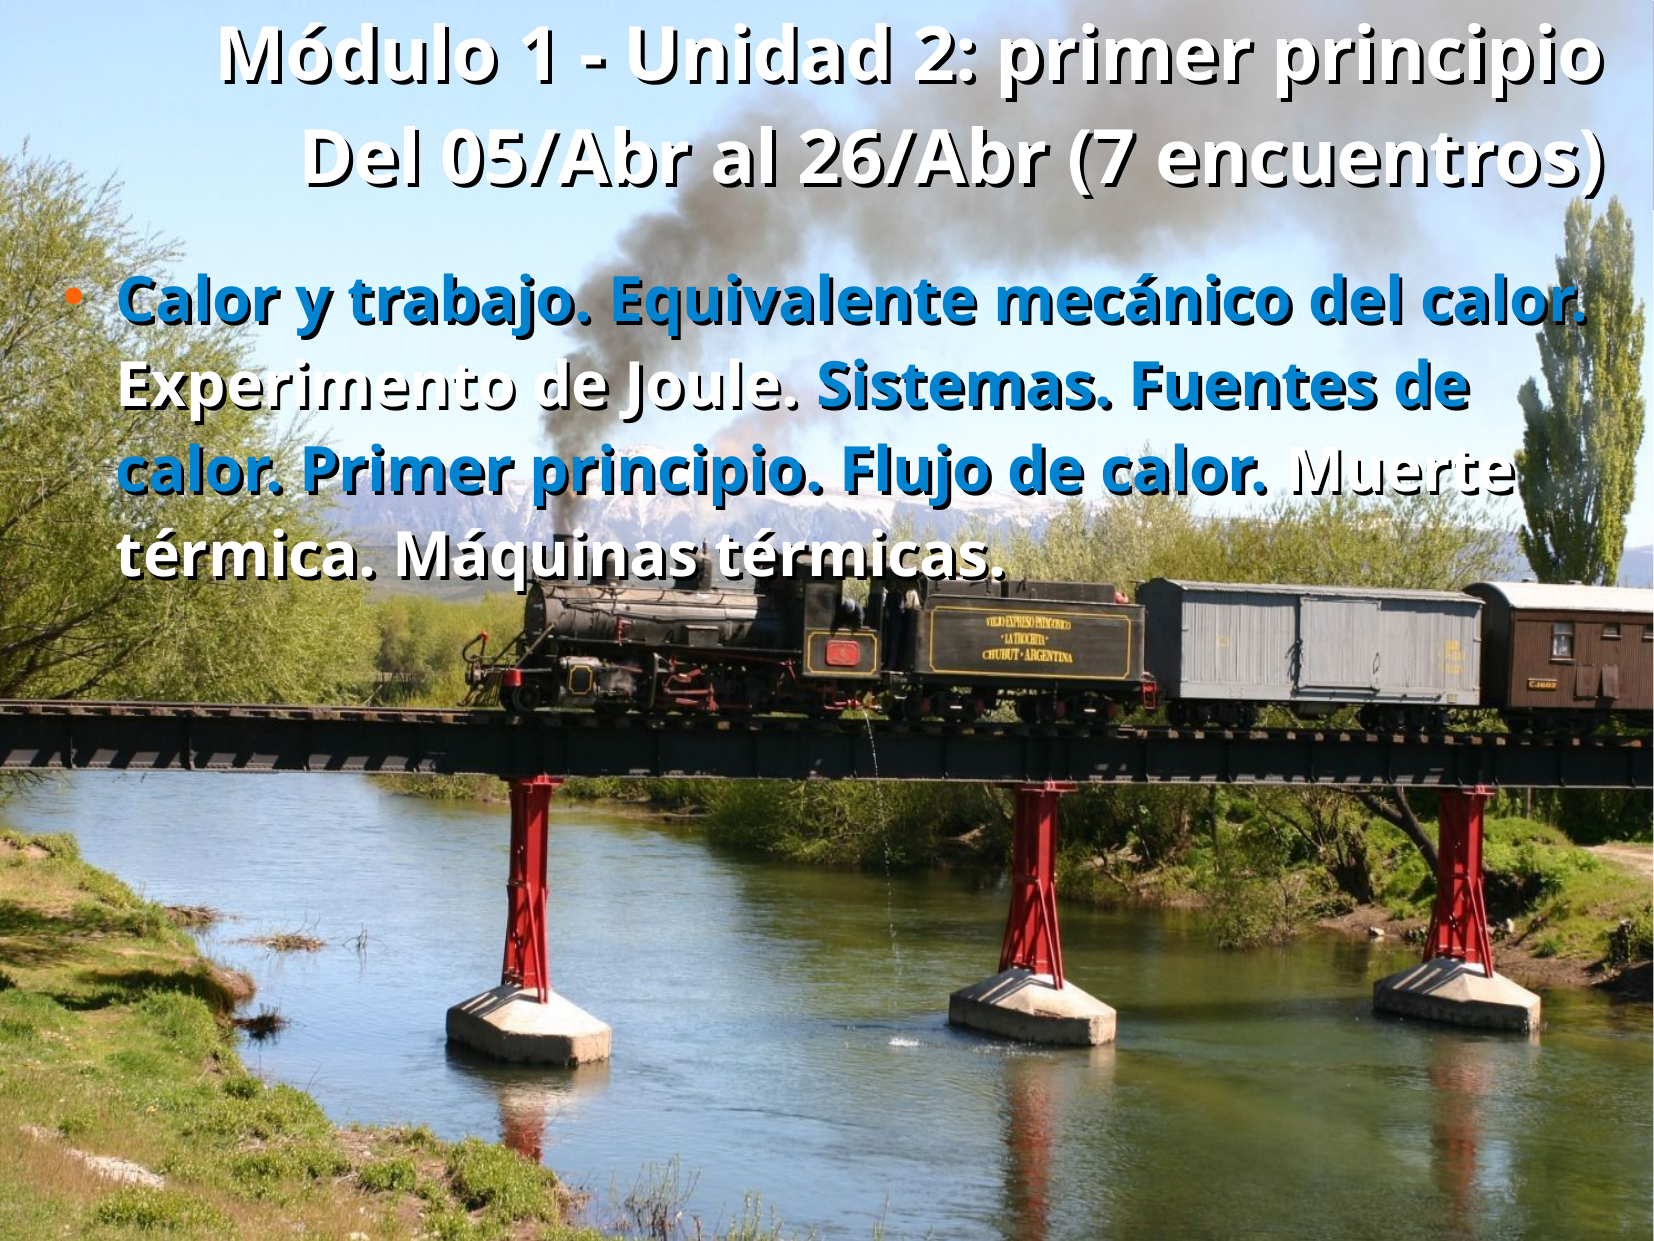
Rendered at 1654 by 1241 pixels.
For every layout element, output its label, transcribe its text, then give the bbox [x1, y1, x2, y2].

picture [0, 0, 1654, 1241]
list Calor y trabajo. Equivalente mecánico del calor. Experimento de Joule. Sistemas. Fuentes de calor. Primer principio. Flujo de calor. Muerte térmica. Máquinas térmicas. [45, 255, 1606, 1156]
title Módulo 1 - Unidad 2: primer principio Del 05/Abr al 26/Abr (7 encuentros) [45, 11, 1606, 195]
